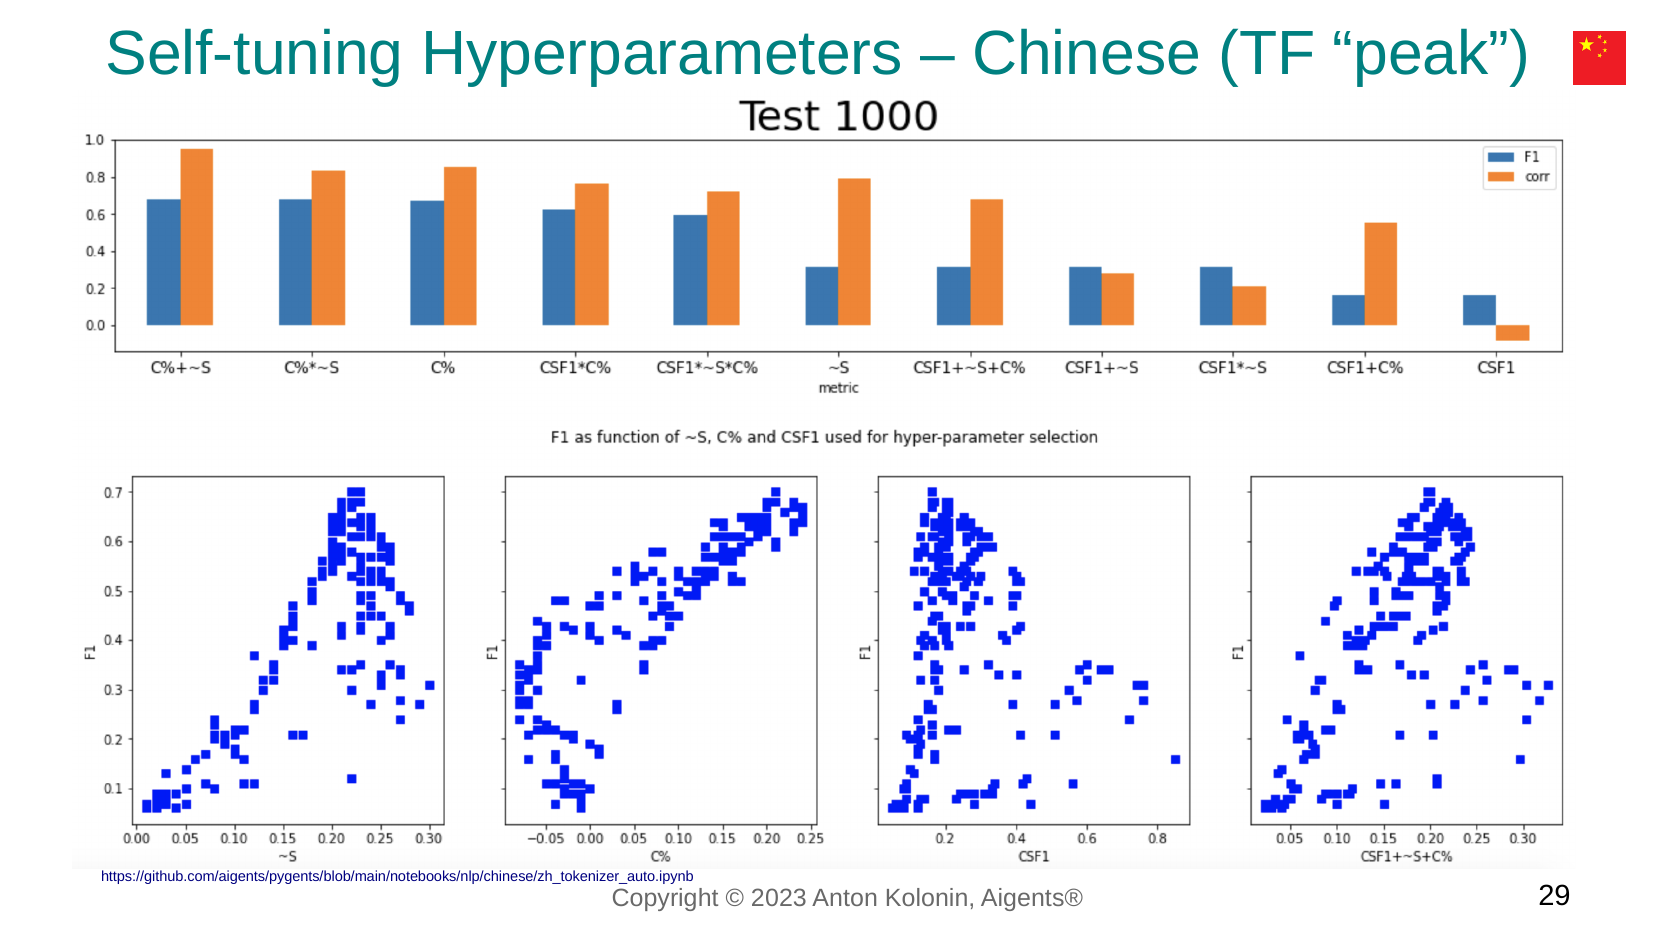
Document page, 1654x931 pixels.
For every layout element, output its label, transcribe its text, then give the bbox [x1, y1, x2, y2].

picture [72, 106, 1576, 870]
text_box Self-tuning Hyperparameters – Chinese (TF “peak”) [0, 0, 1630, 106]
text_box https://github.com/aigents/pygents/blob/main/notebooks/nlp/chinese/zh_tokenizer_auto.ipynb [86, 860, 709, 892]
picture [1573, 31, 1626, 85]
